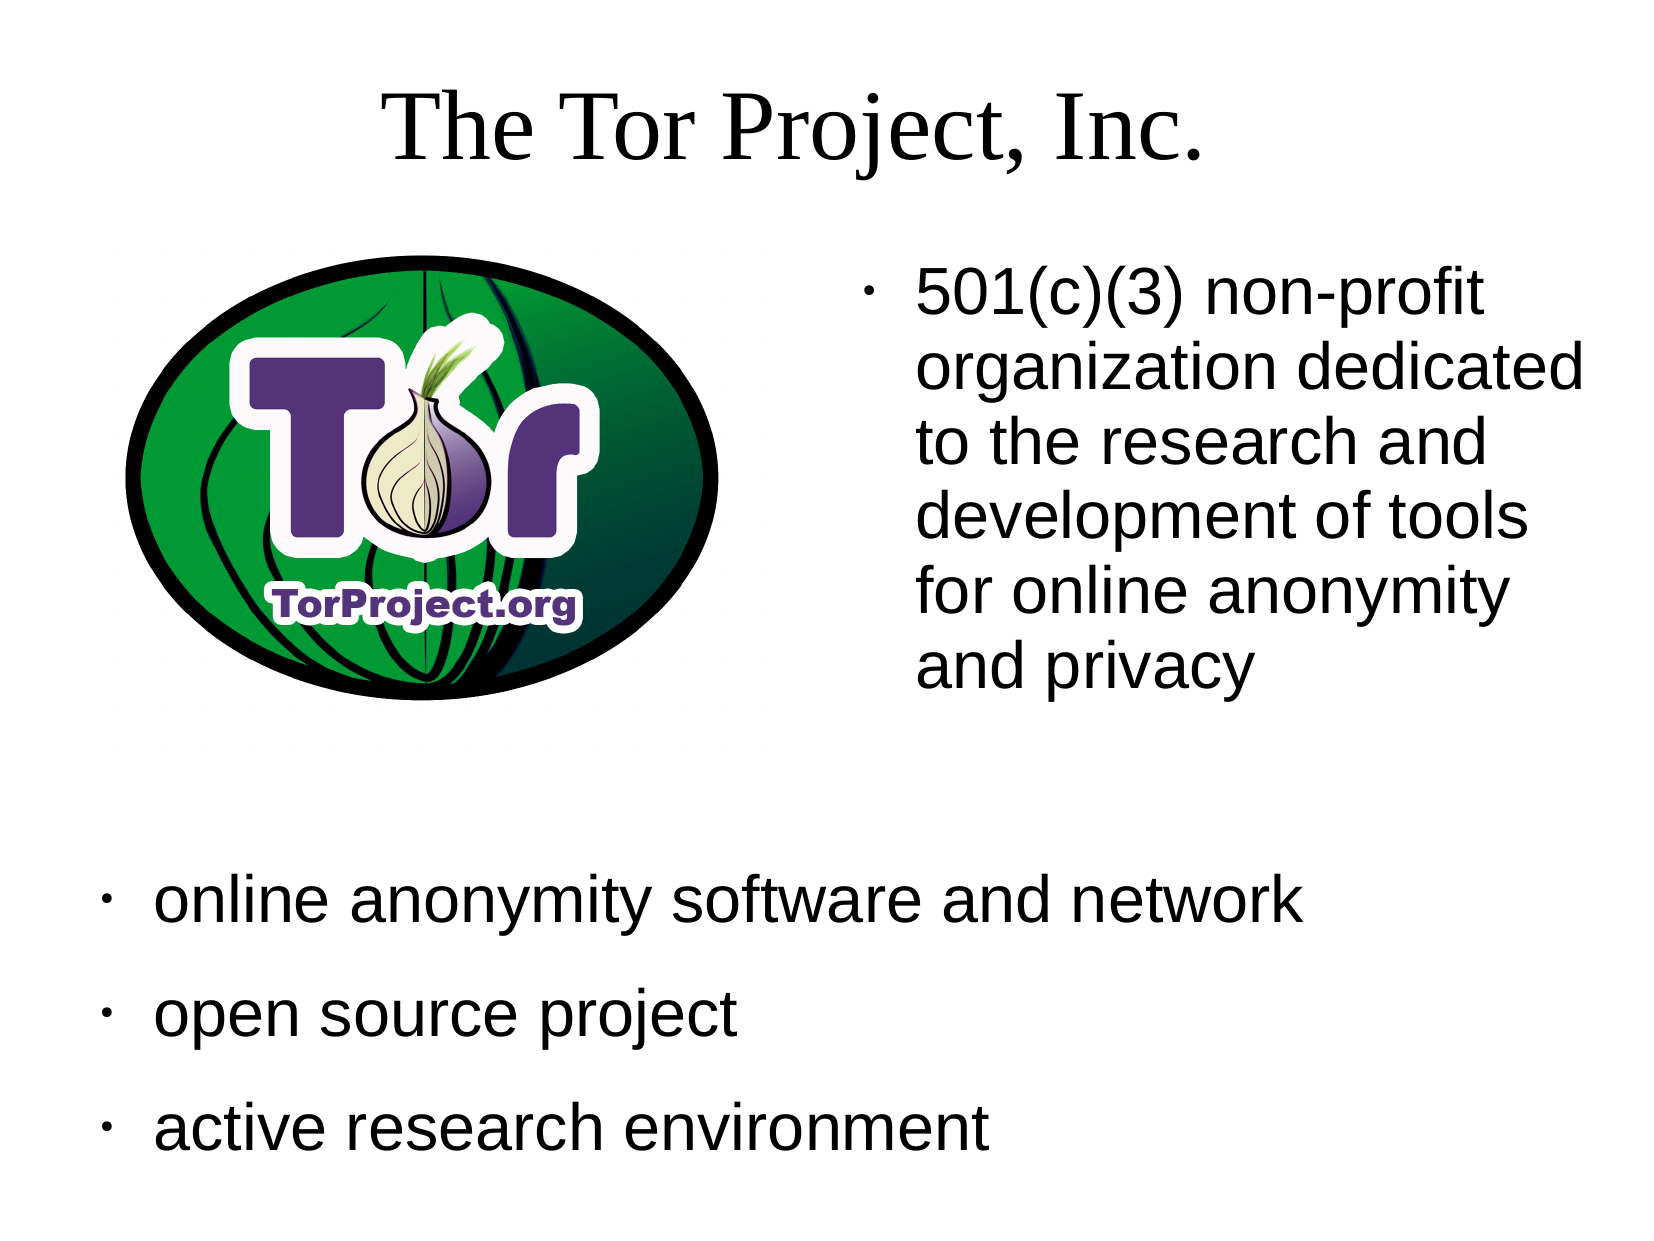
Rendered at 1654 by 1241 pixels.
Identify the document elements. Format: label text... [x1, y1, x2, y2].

list 501(c)(3) non-profit organization dedicated to the research and development of tools for online anonymity and privacy [844, 254, 1613, 705]
picture [76, 206, 768, 751]
title The Tor Project, Inc. [129, 23, 1459, 229]
list online anonymity software and network open source project active research environment [82, 862, 1571, 1166]
